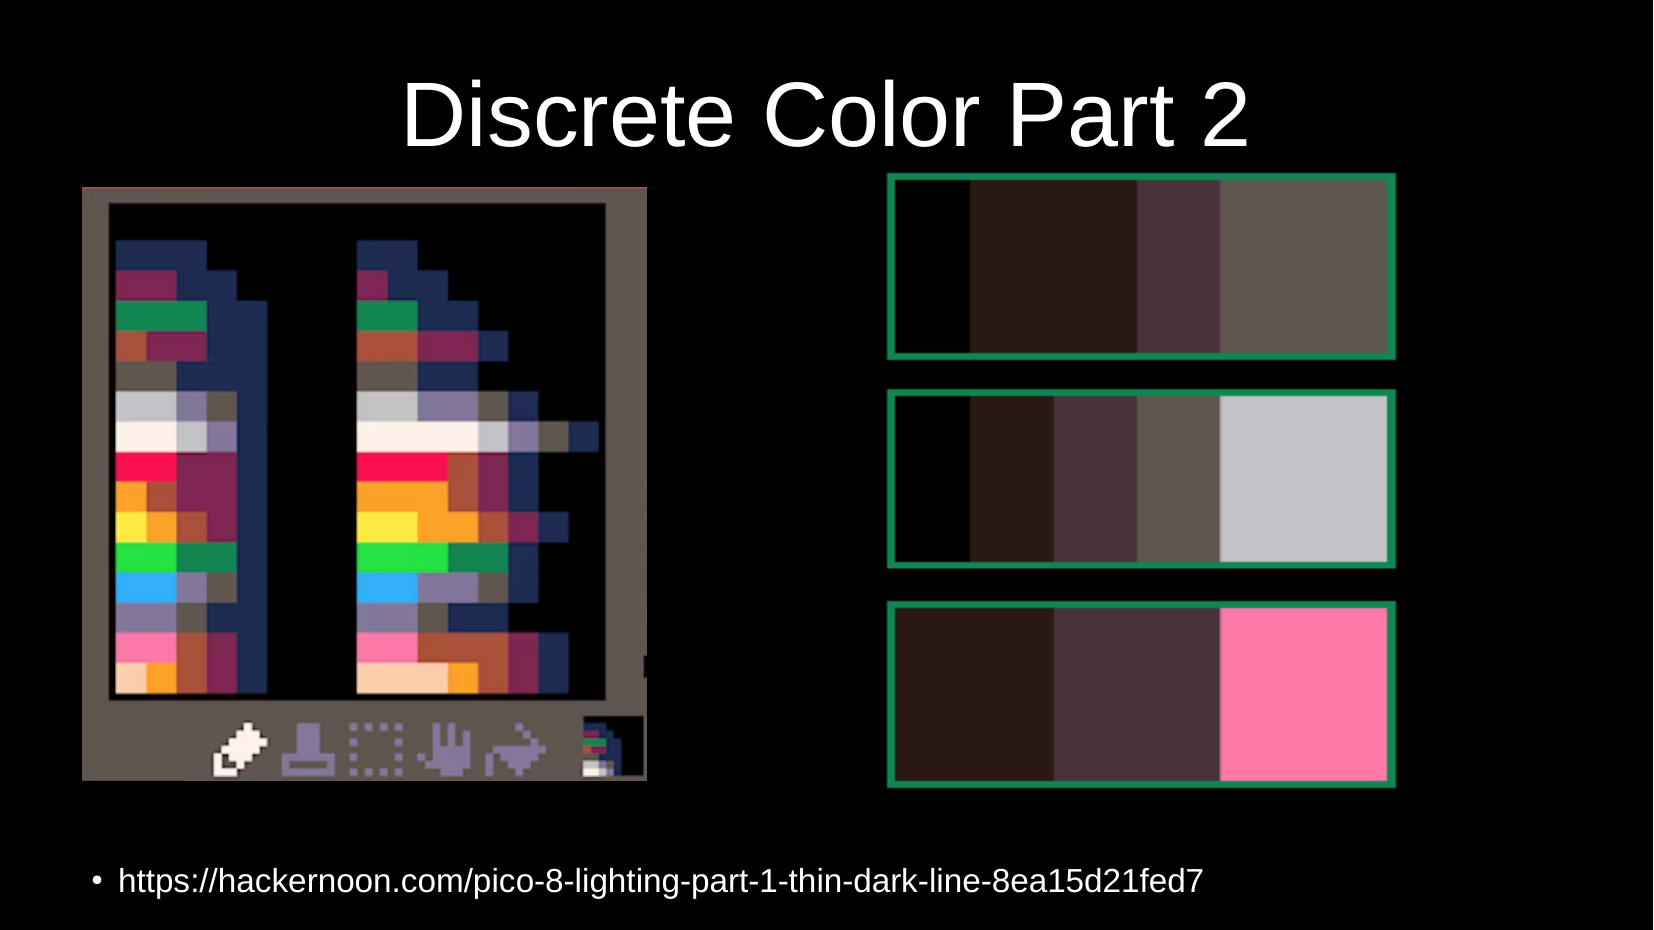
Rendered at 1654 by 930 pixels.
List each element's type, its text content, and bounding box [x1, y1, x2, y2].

title Discrete Color Part 2 [82, 37, 1571, 193]
picture [862, 379, 1413, 583]
picture [82, 187, 647, 781]
list https://hackernoon.com/pico-8-lighting-part-1-thin-dark-line-8ea15d21fed7 [82, 862, 1571, 901]
picture [862, 590, 1413, 804]
picture [862, 162, 1413, 376]
